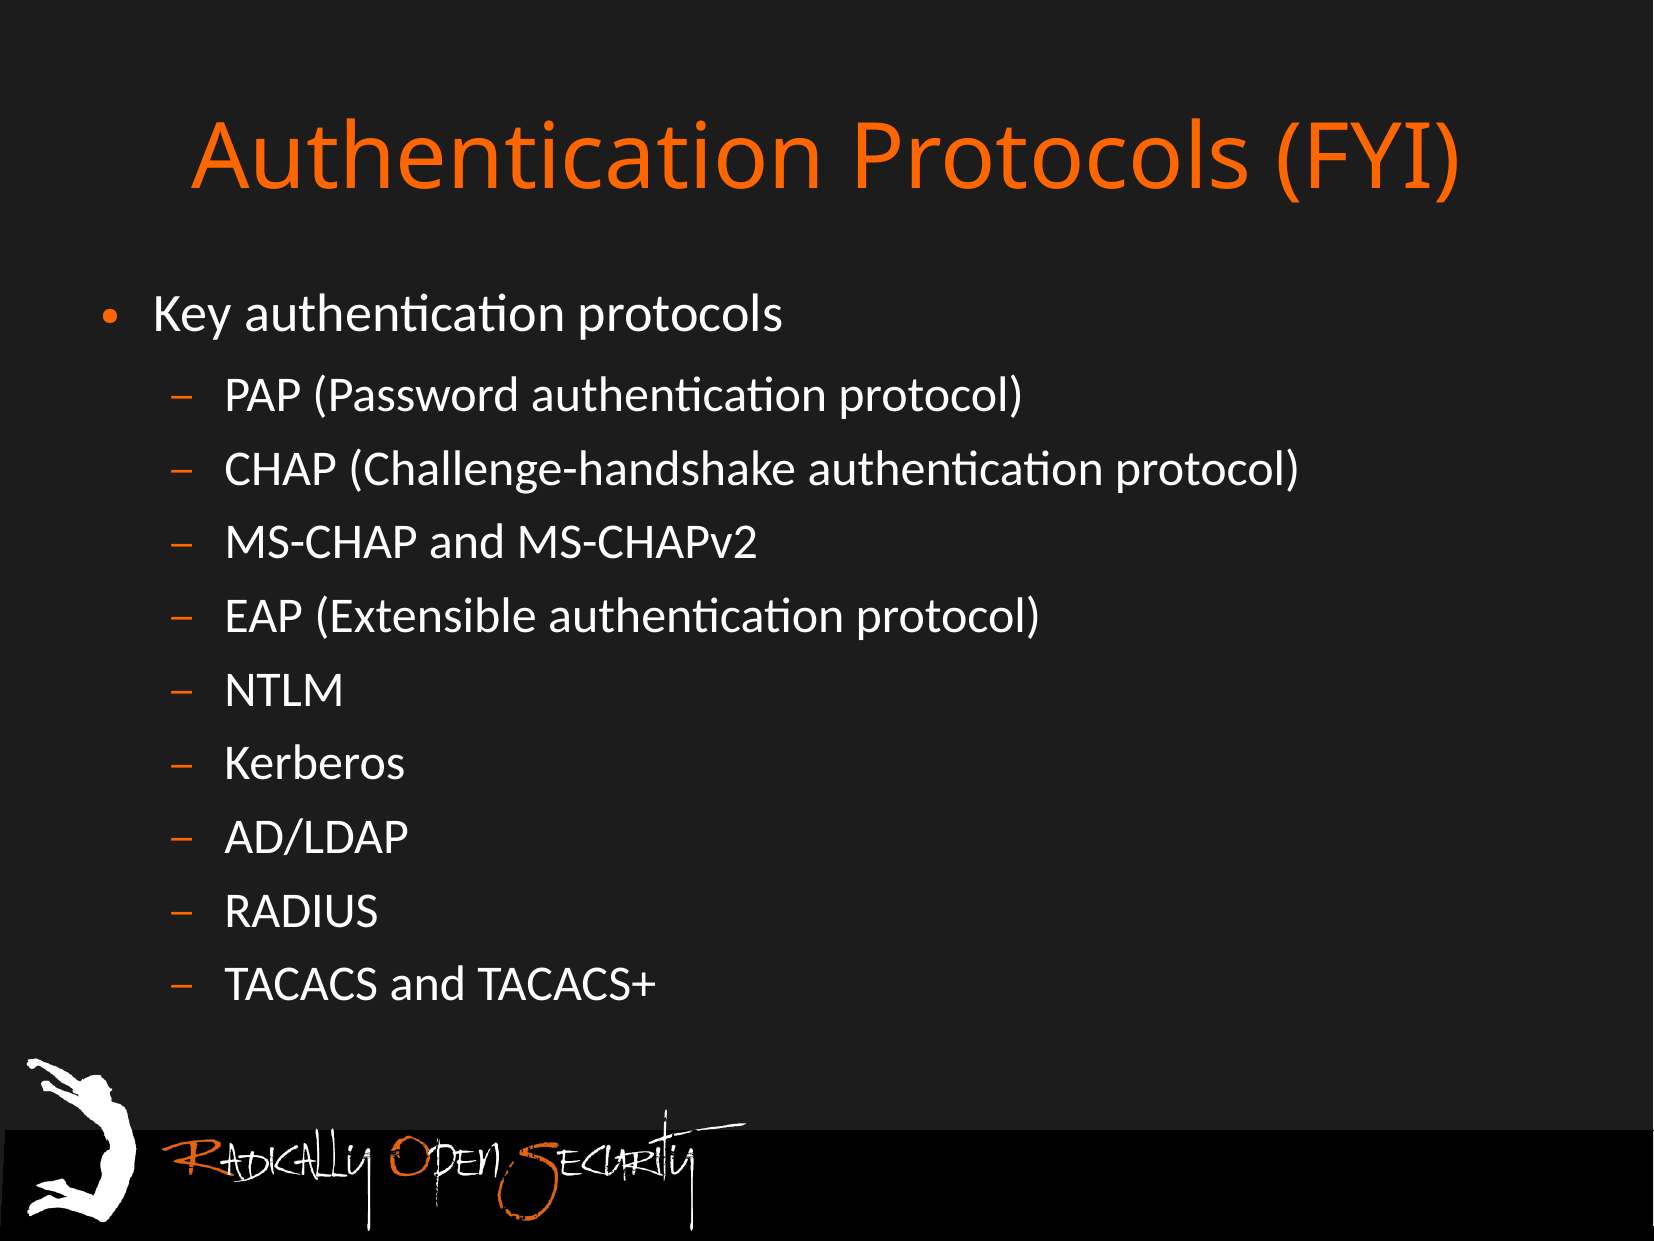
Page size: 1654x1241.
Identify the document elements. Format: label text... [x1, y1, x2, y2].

list Key authentication protocols PAP (Password authentication protocol) CHAP (Challenge-handshake authentication protocol) MS-CHAP and MS-CHAPv2 EAP (Extensible authentication protocol) NTLM Kerberos AD/LDAP RADIUS TACACS and TACACS+ [82, 290, 1571, 1099]
title Authentication Protocols (FYI) [82, 49, 1571, 257]
picture [0, 1022, 778, 1241]
